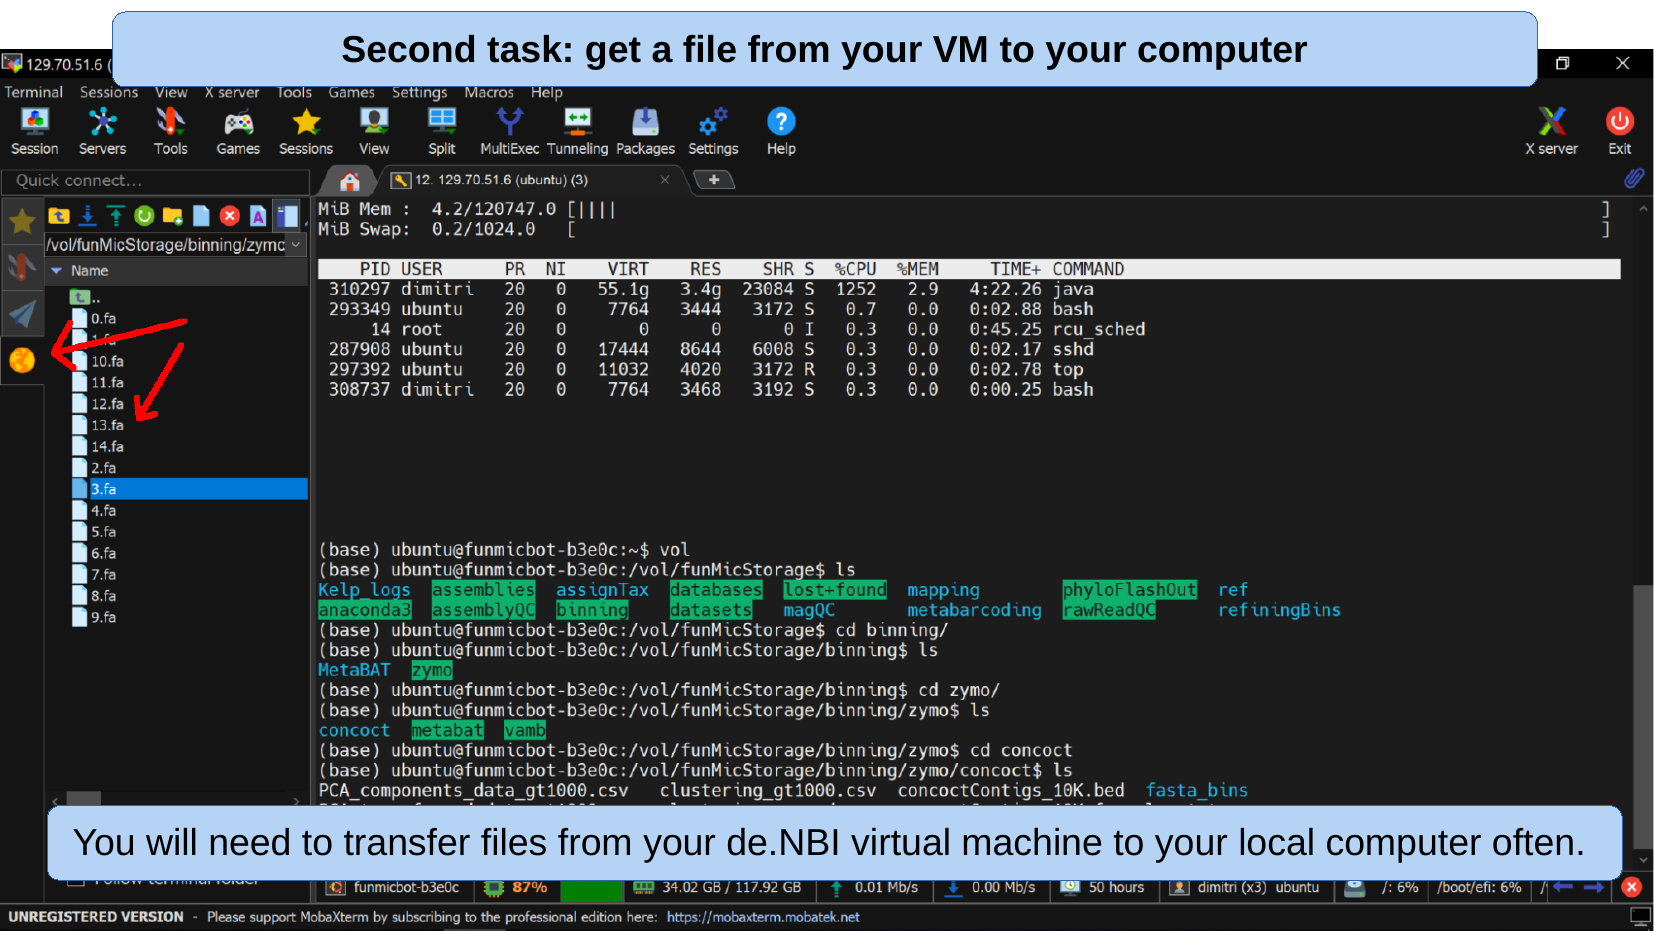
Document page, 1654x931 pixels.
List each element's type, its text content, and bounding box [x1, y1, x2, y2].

picture [0, 49, 1654, 931]
text_box You will need to transfer files from your de.NBI virtual machine to your local computer often. [47, 805, 1623, 881]
text_box Second task: get a file from your VM to your computer [112, 11, 1538, 87]
